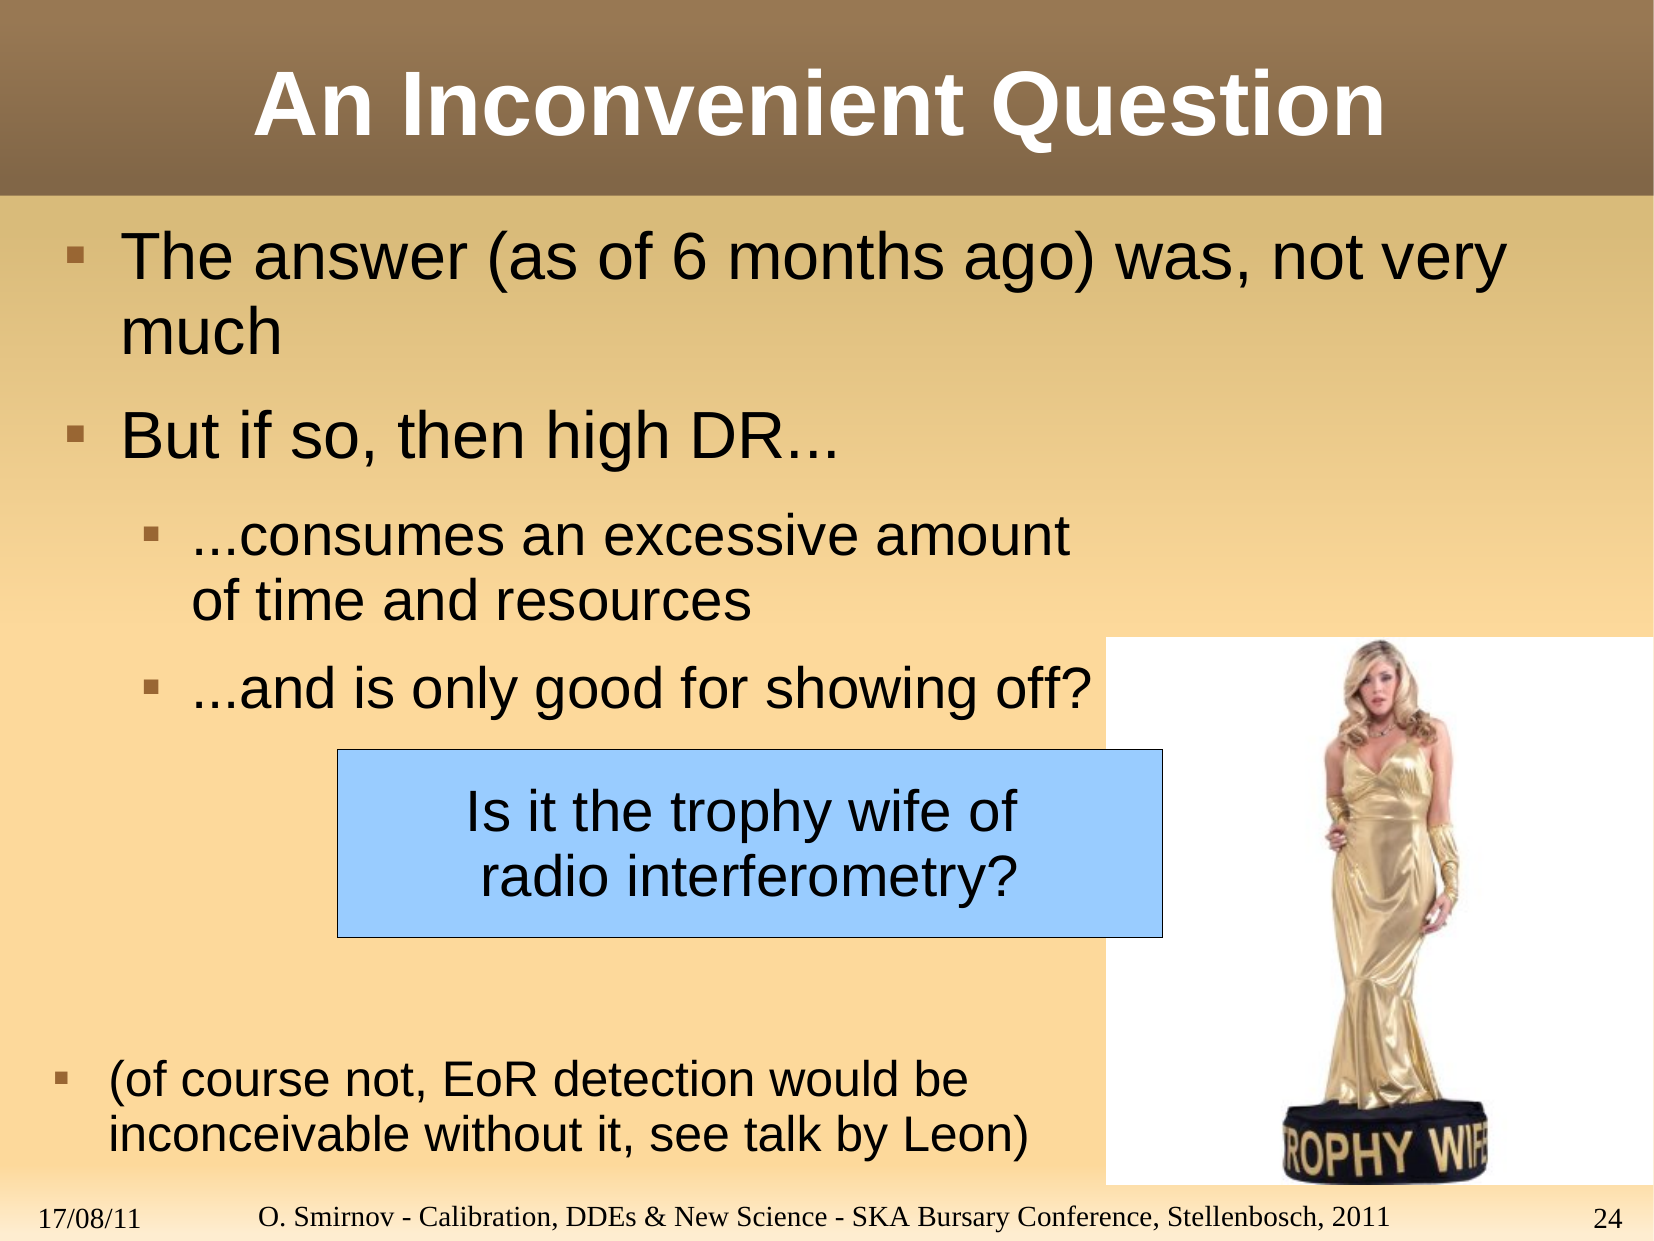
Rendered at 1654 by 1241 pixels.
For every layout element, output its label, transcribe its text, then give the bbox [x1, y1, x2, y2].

text_box Is it the trophy wife of radio interferometry? [337, 749, 1163, 938]
list (of course not, EoR detection would be inconceivable without it, see talk by Leon) [37, 1050, 1126, 1163]
title An Inconvenient Question [76, 7, 1565, 200]
list The answer (as of 6 months ago) was, not very much But if so, then high DR... ...consumes an excessive amount of time and resources ...and is only good for showing off? [49, 218, 1538, 721]
picture [0, 0, 1654, 1241]
